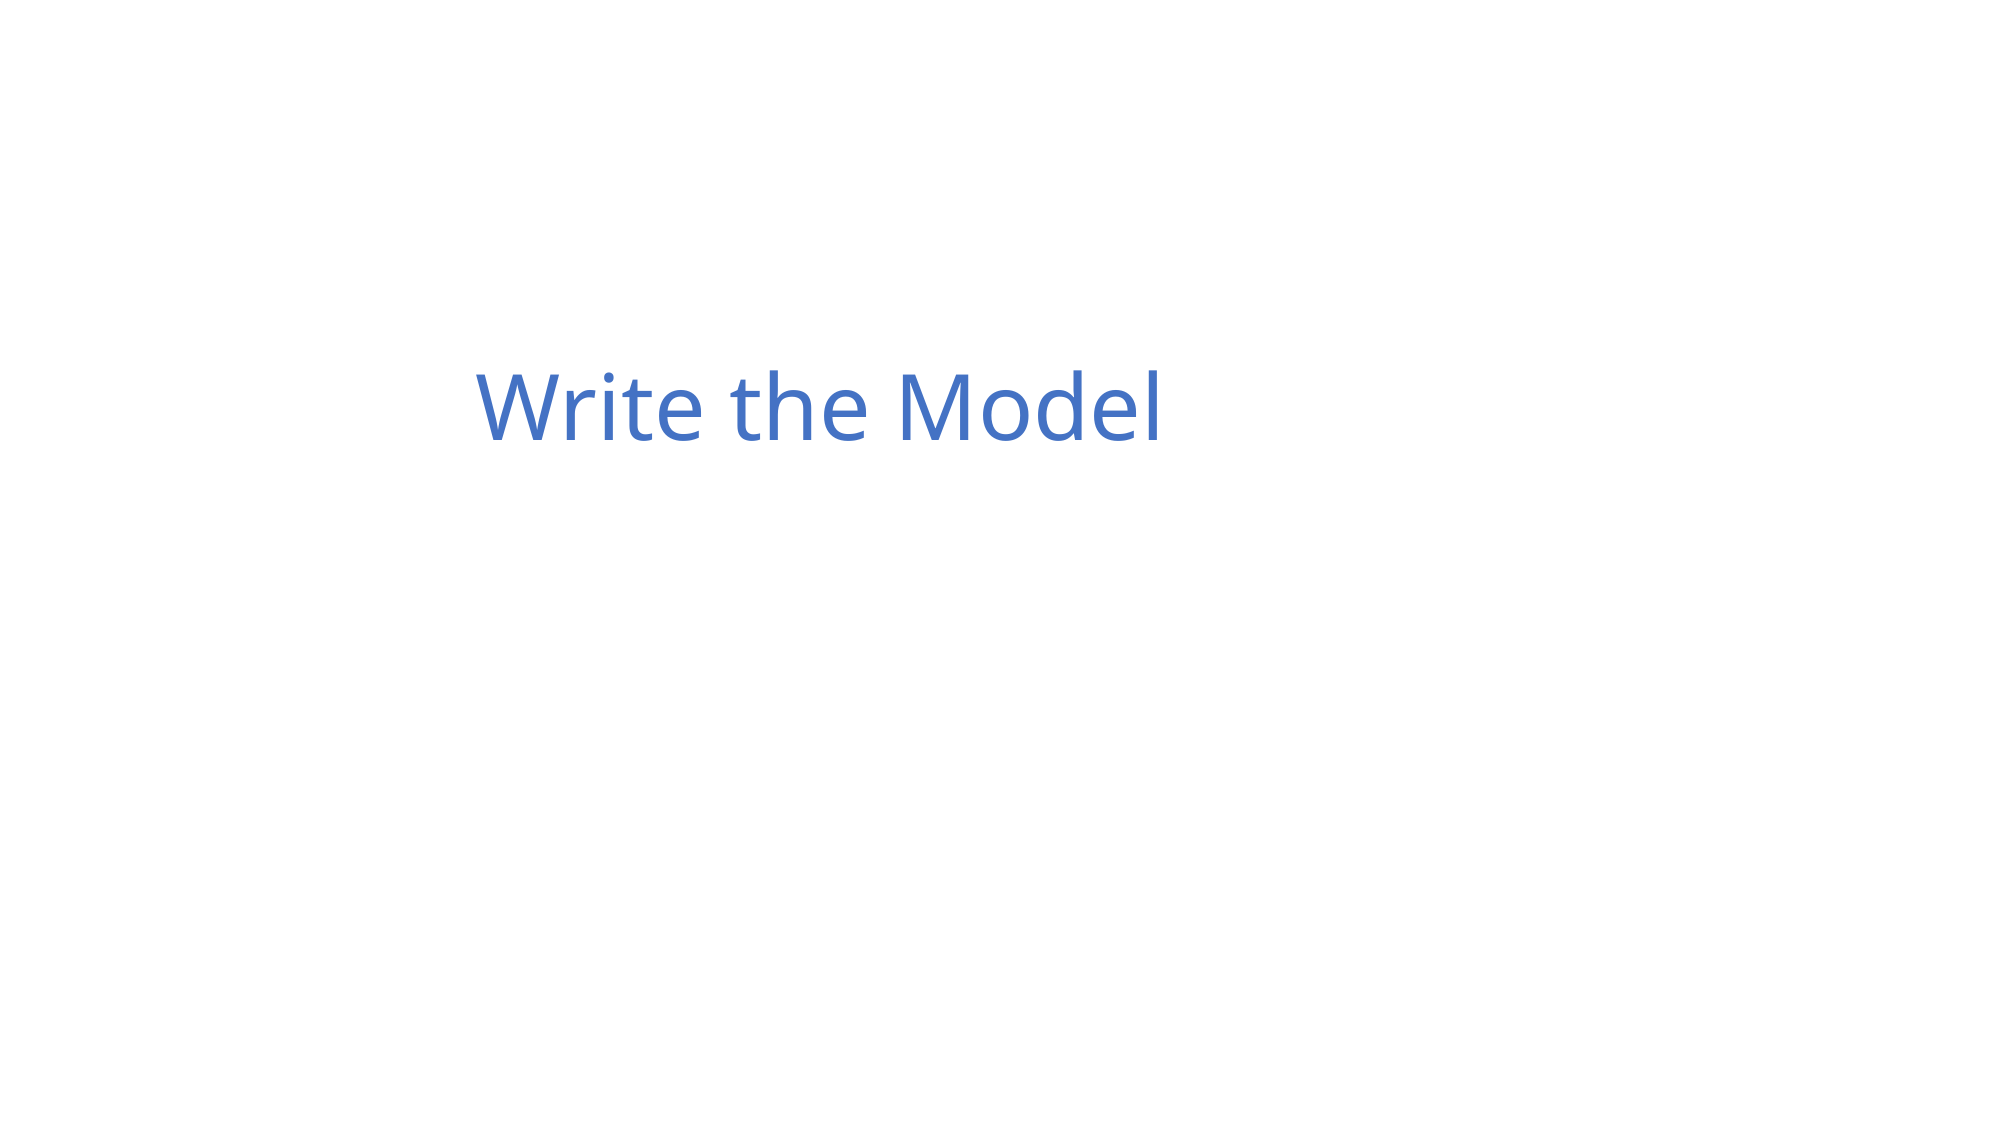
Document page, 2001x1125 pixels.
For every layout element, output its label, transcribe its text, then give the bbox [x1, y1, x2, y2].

title Write the Model [460, 333, 1499, 488]
